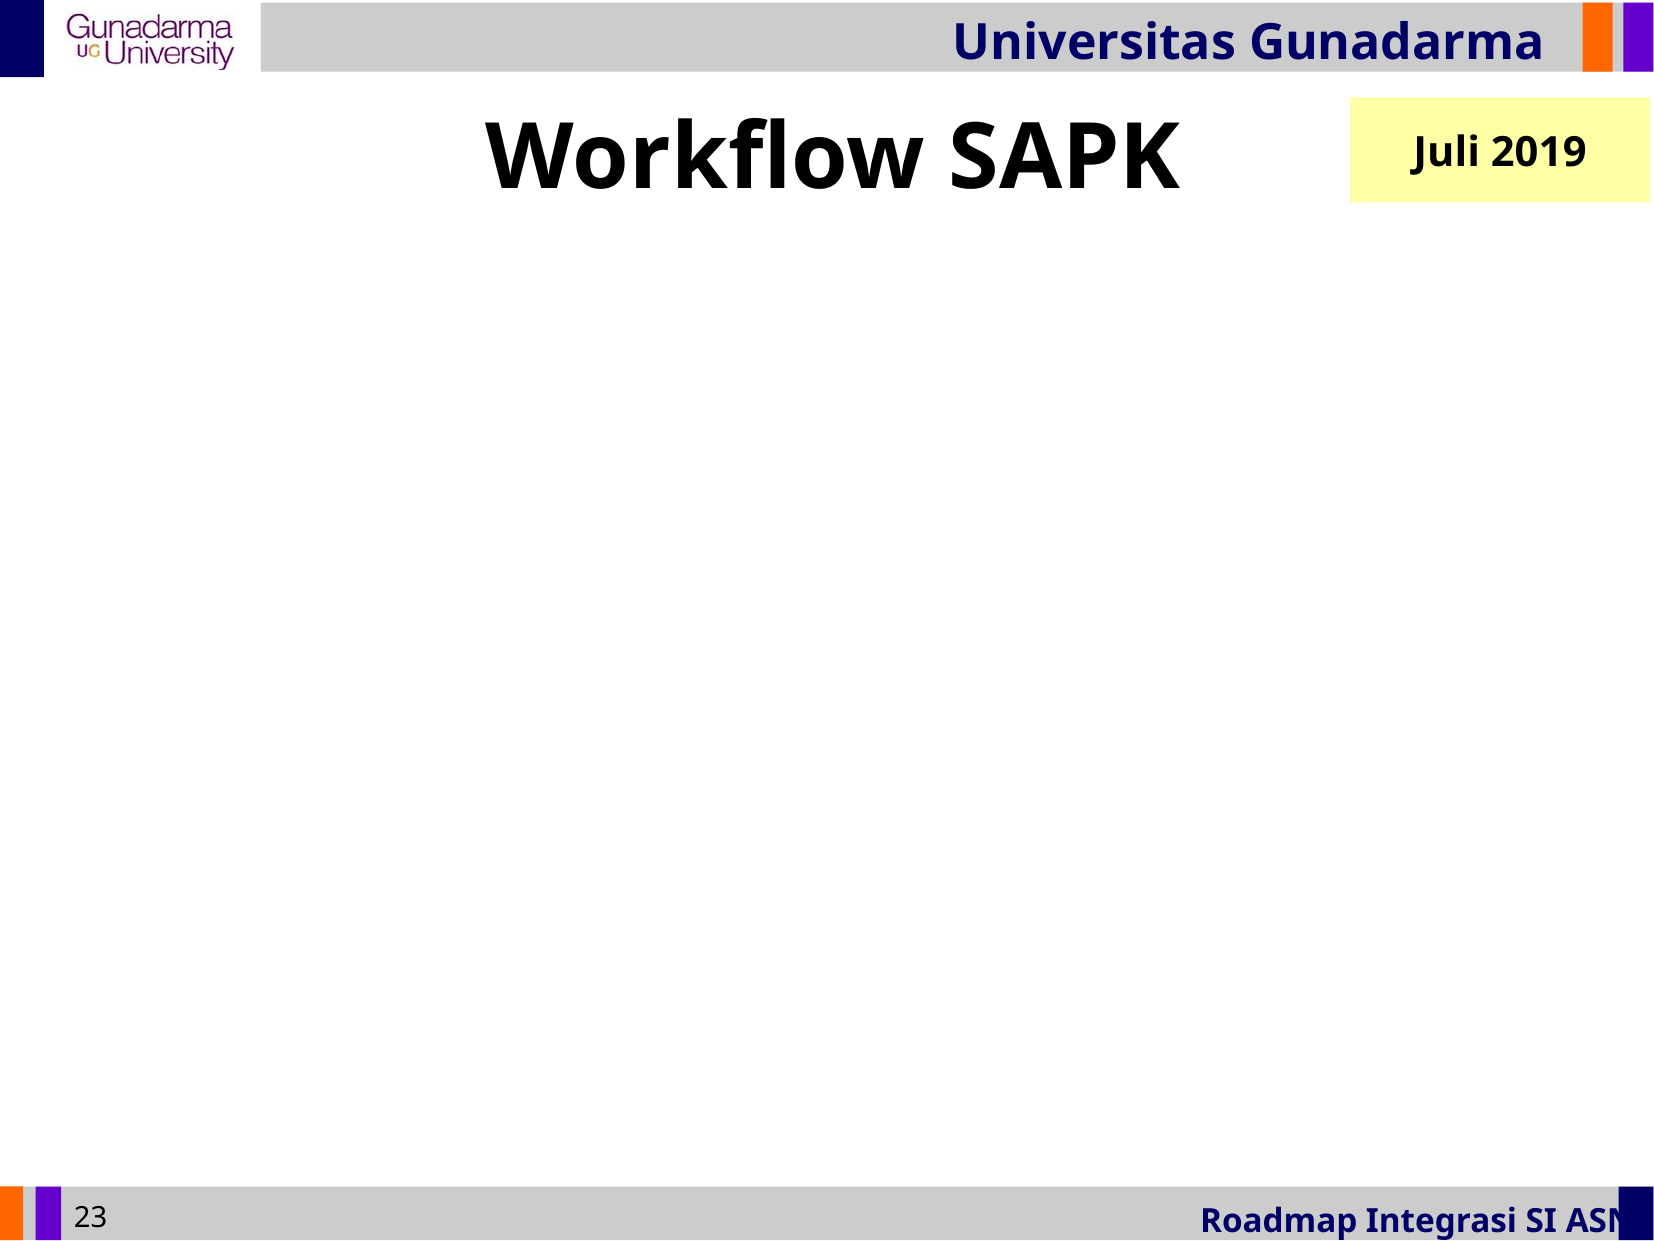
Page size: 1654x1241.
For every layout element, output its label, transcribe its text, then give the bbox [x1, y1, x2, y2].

title Workflow SAPK [77, 90, 1591, 217]
text_box Juli 2019 [1350, 97, 1651, 203]
picture [65, 0, 235, 70]
